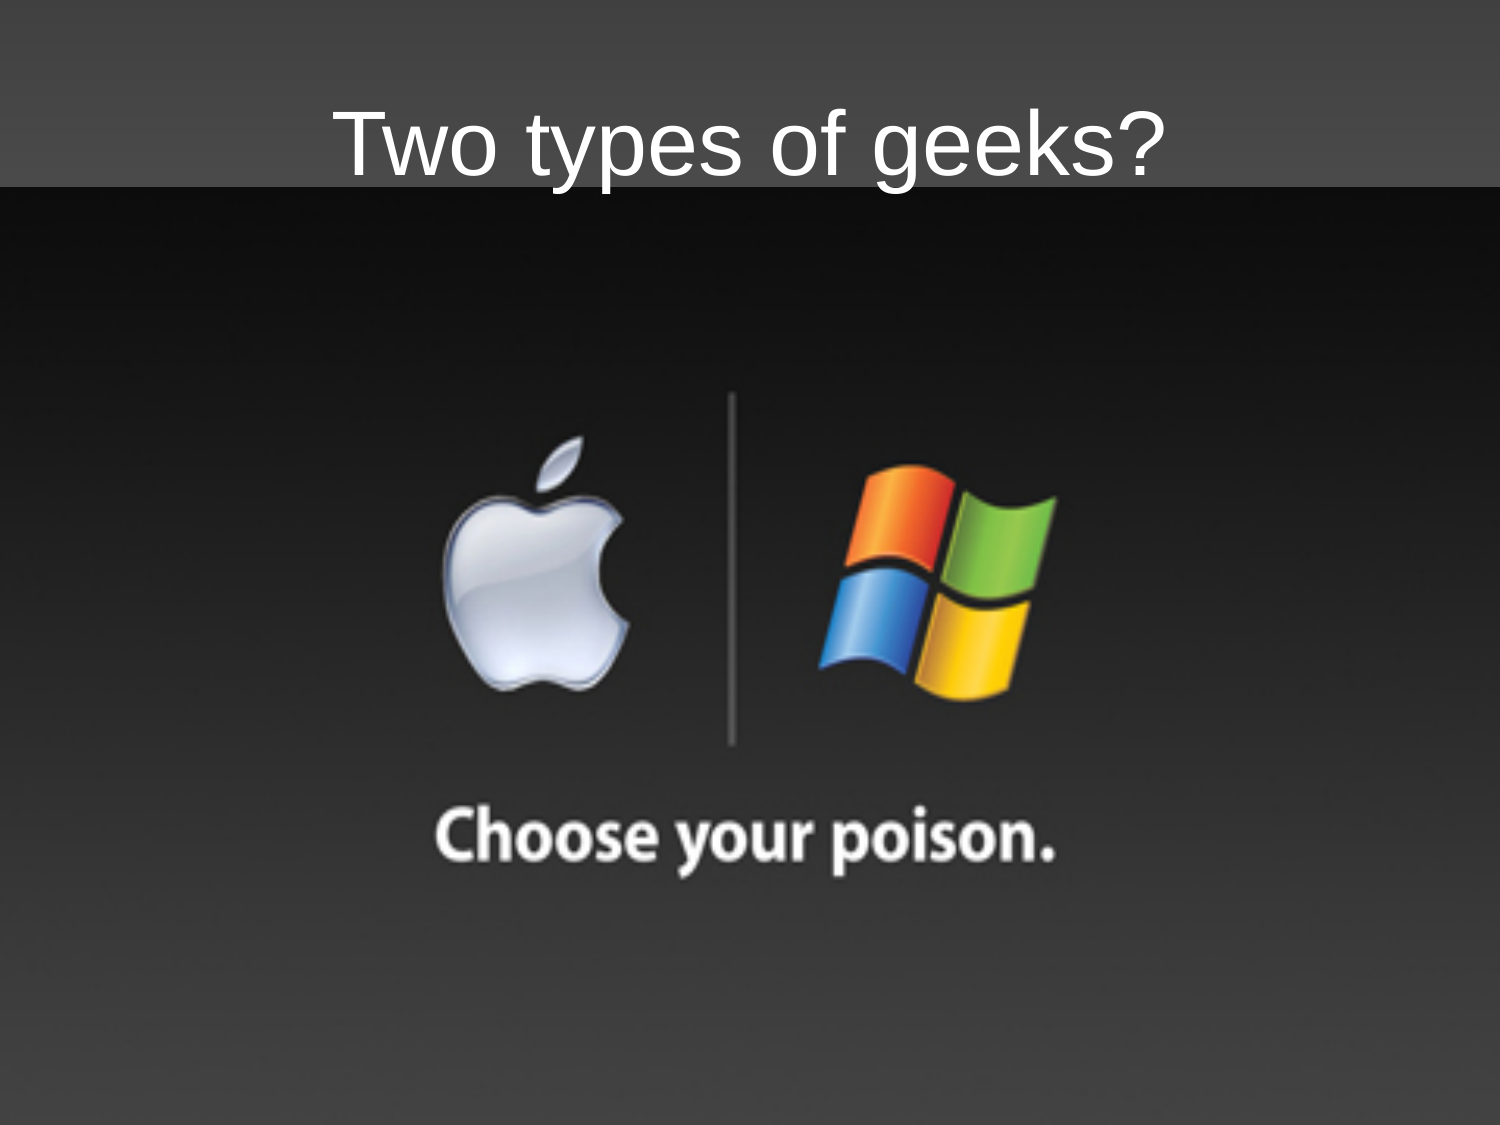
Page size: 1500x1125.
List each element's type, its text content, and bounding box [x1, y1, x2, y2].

picture [0, 187, 1500, 1125]
title Two types of geeks? [75, 44, 1426, 233]
